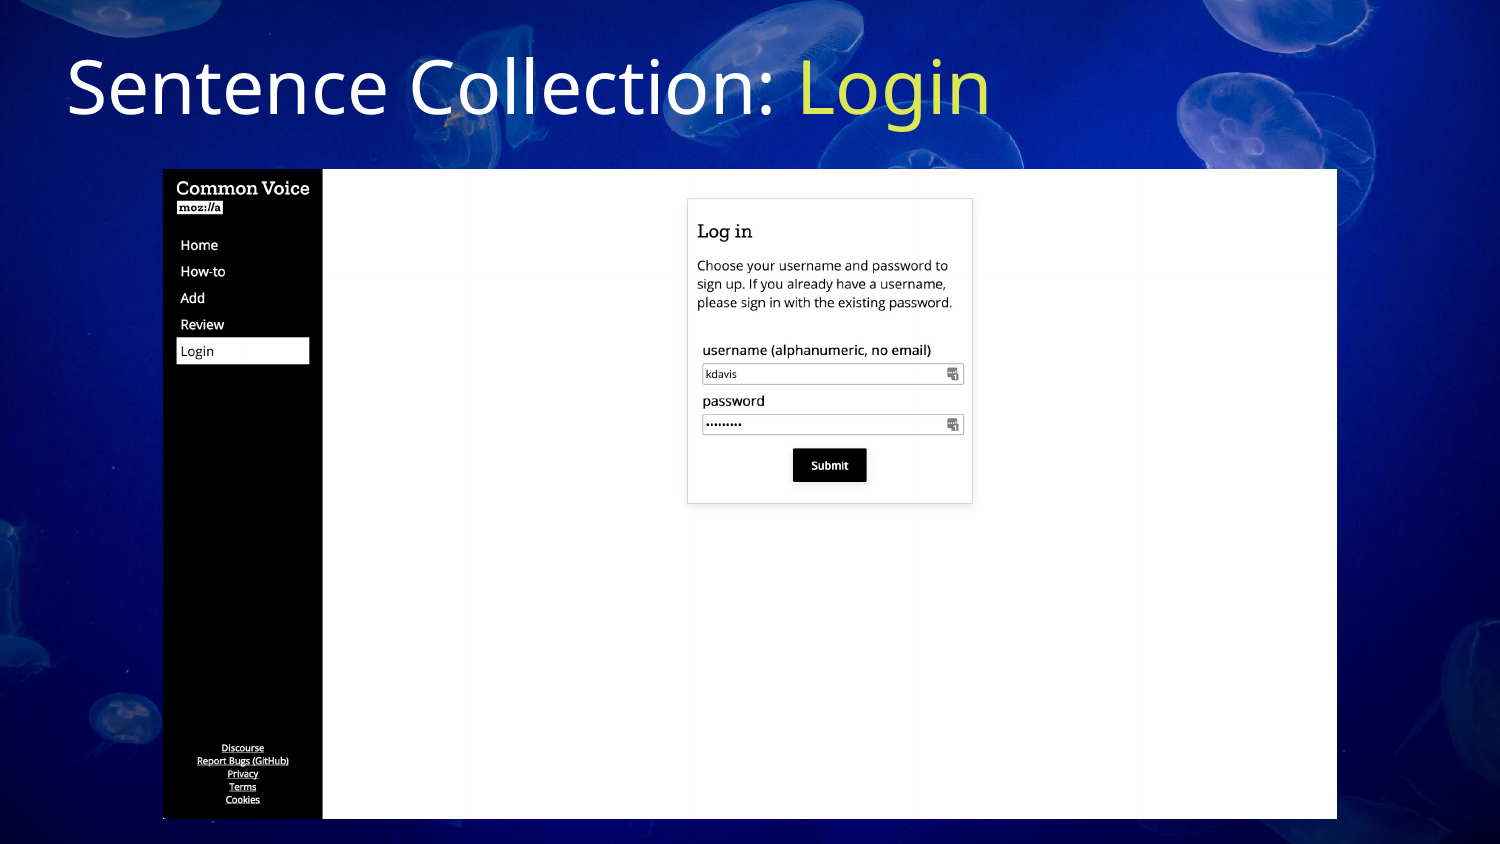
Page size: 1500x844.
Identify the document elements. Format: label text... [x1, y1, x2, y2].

picture [0, 0, 1500, 844]
title Sentence Collection: Login [51, 33, 1492, 145]
